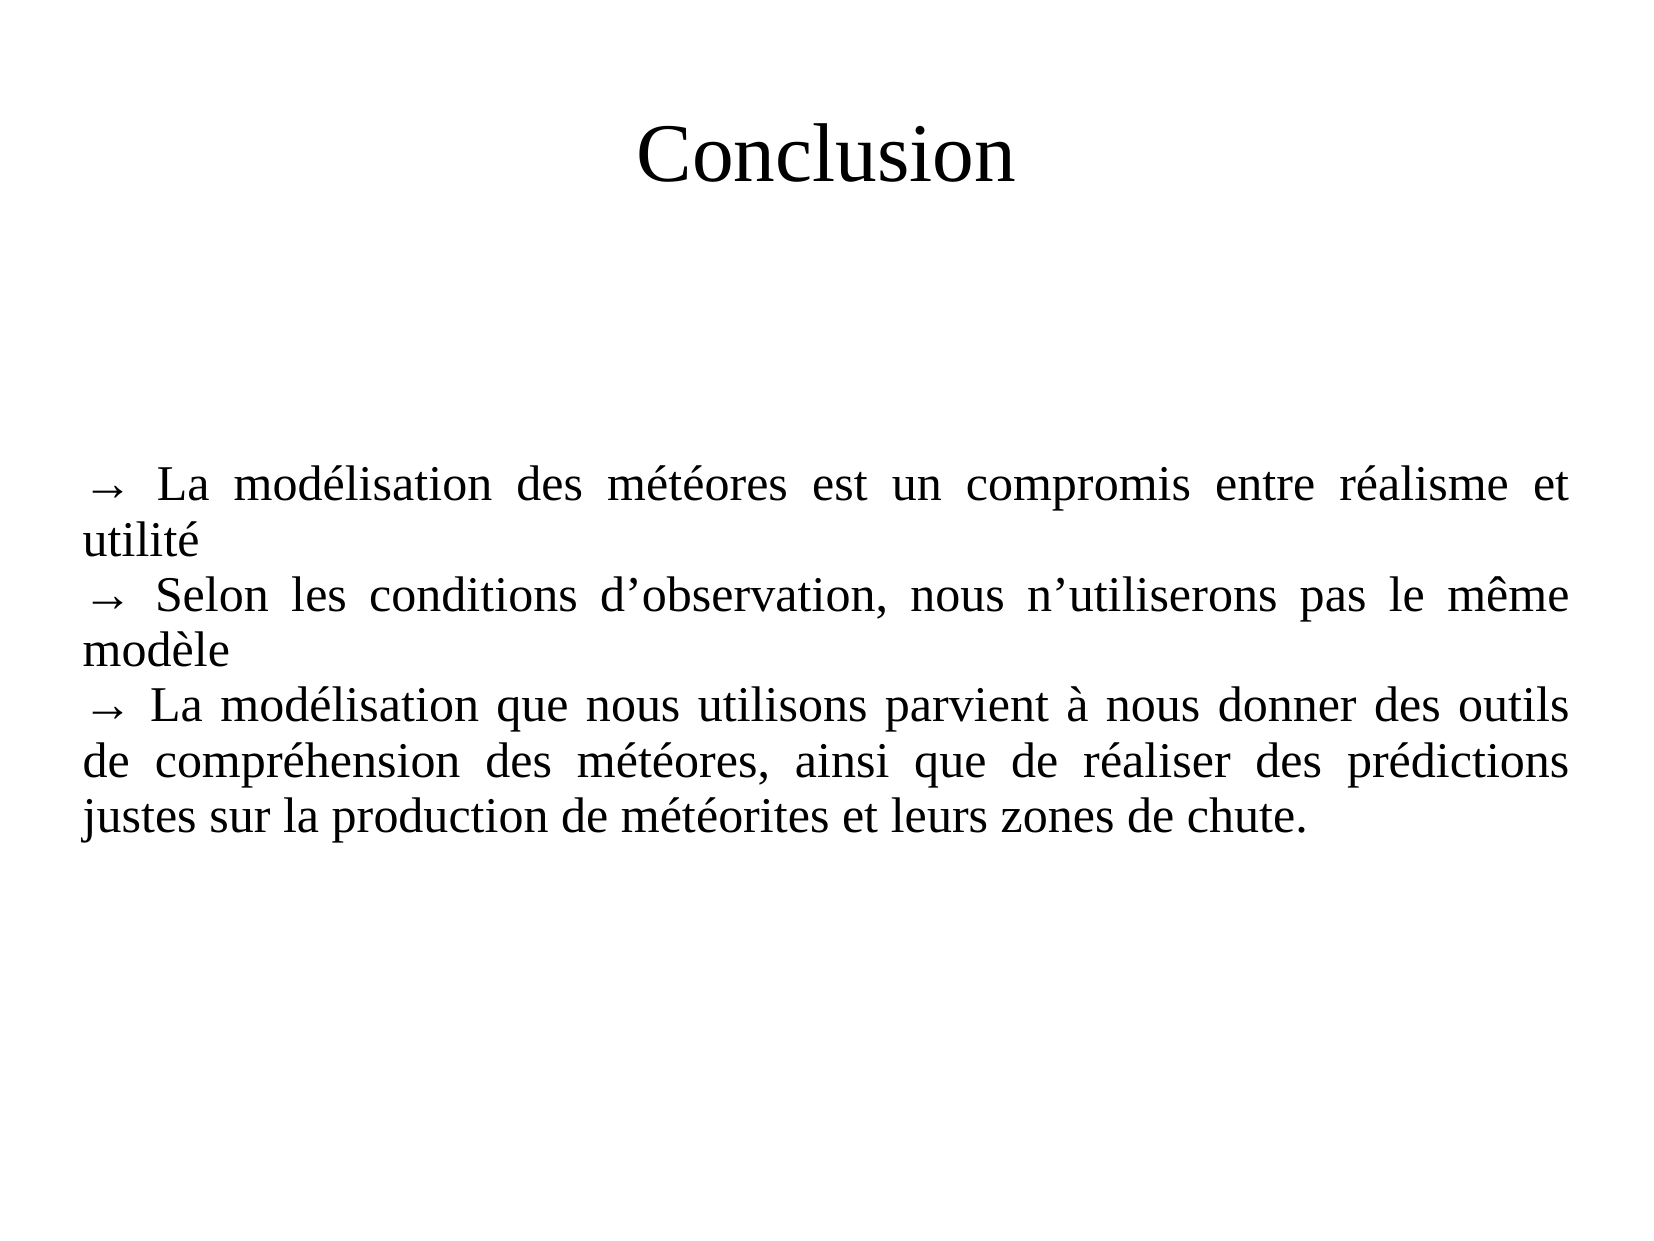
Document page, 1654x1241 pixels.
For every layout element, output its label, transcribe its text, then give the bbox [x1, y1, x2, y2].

title Conclusion [82, 49, 1571, 257]
subtitle → La modélisation des météores est un compromis entre réalisme et utilité → Selon les conditions d’observation, nous n’utiliserons pas le même modèle → La modélisation que nous utilisons parvient à nous donner des outils de compréhension des météores, ainsi que de réaliser des prédictions justes sur la production de météorites et leurs zones de chute. [82, 290, 1571, 1010]
